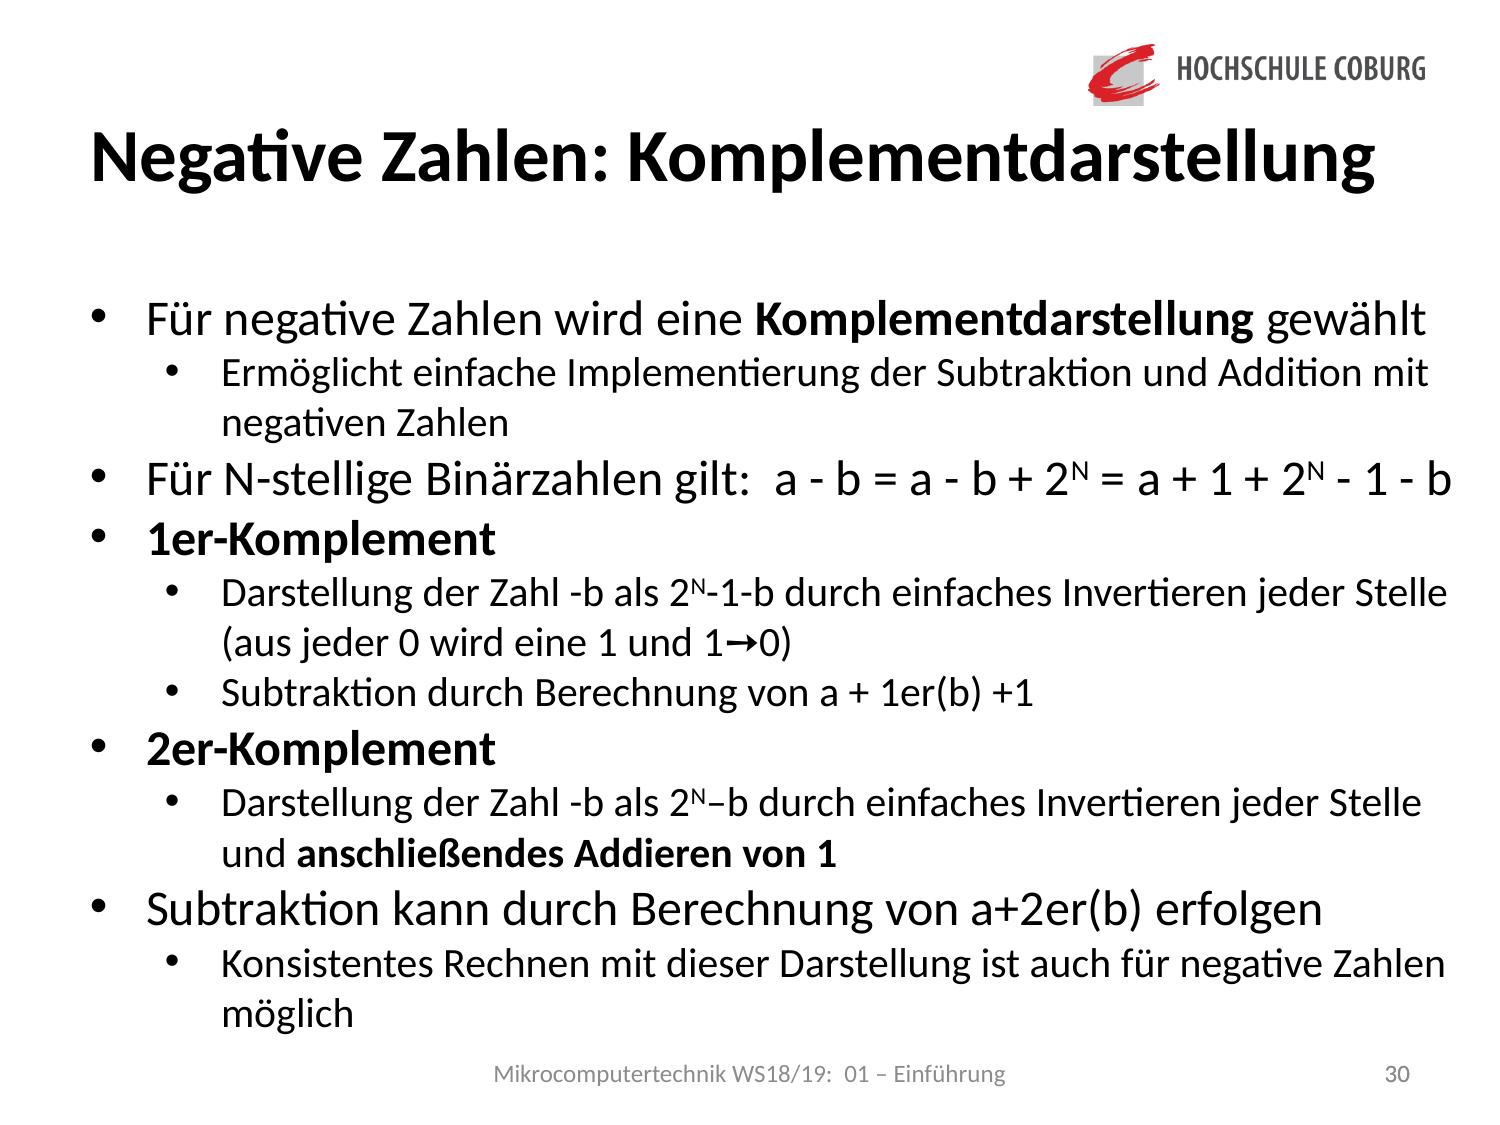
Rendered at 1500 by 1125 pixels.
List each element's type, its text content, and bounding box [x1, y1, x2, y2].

text_box Für negative Zahlen wird eine Komplementdarstellung gewählt Ermöglicht einfache Implementierung der Subtraktion und Addition mit negativen Zahlen Für N-stellige Binärzahlen gilt: a - b = a - b + 2N = a + 1 + 2N - 1 - b 1er-Komplement Darstellung der Zahl -b als 2N-1-b durch einfaches Invertieren jeder Stelle (aus jeder 0 wird eine 1 und 1➙0) Subtraktion durch Berechnung von a + 1er(b) +1 2er-Komplement Darstellung der Zahl -b als 2N–b durch einfaches Invertieren jeder Stelle und anschließendes Addieren von 1 Subtraktion kann durch Berechnung von a+2er(b) erfolgen Konsistentes Rechnen mit dieser Darstellung ist auch für negative Zahlen möglich [75, 277, 1479, 1043]
title Negative Zahlen: Komplementdarstellung [75, 45, 1425, 259]
slide_number <number> [1074, 1042, 1425, 1103]
picture [1088, 44, 1425, 106]
